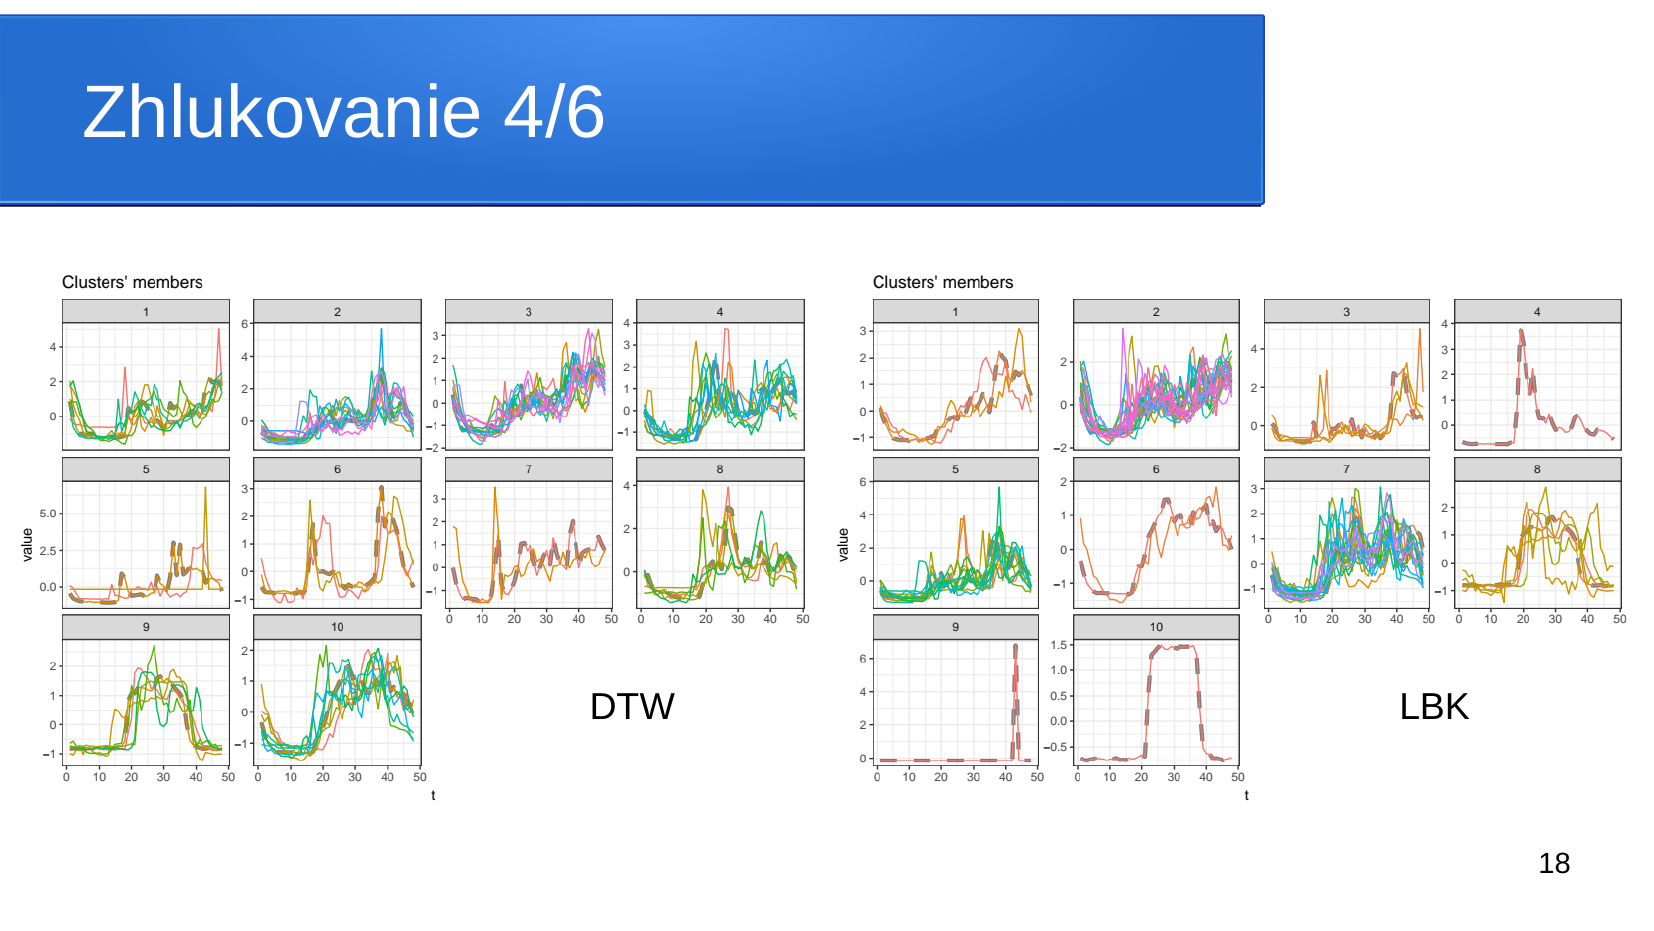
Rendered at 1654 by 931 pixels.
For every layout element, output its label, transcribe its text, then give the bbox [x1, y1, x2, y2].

text_box LBK [1384, 678, 1486, 736]
title Zhlukovanie 4/6 [82, 35, 1235, 189]
picture [14, 269, 811, 811]
text_box DTW [574, 678, 691, 736]
picture [830, 269, 1627, 811]
